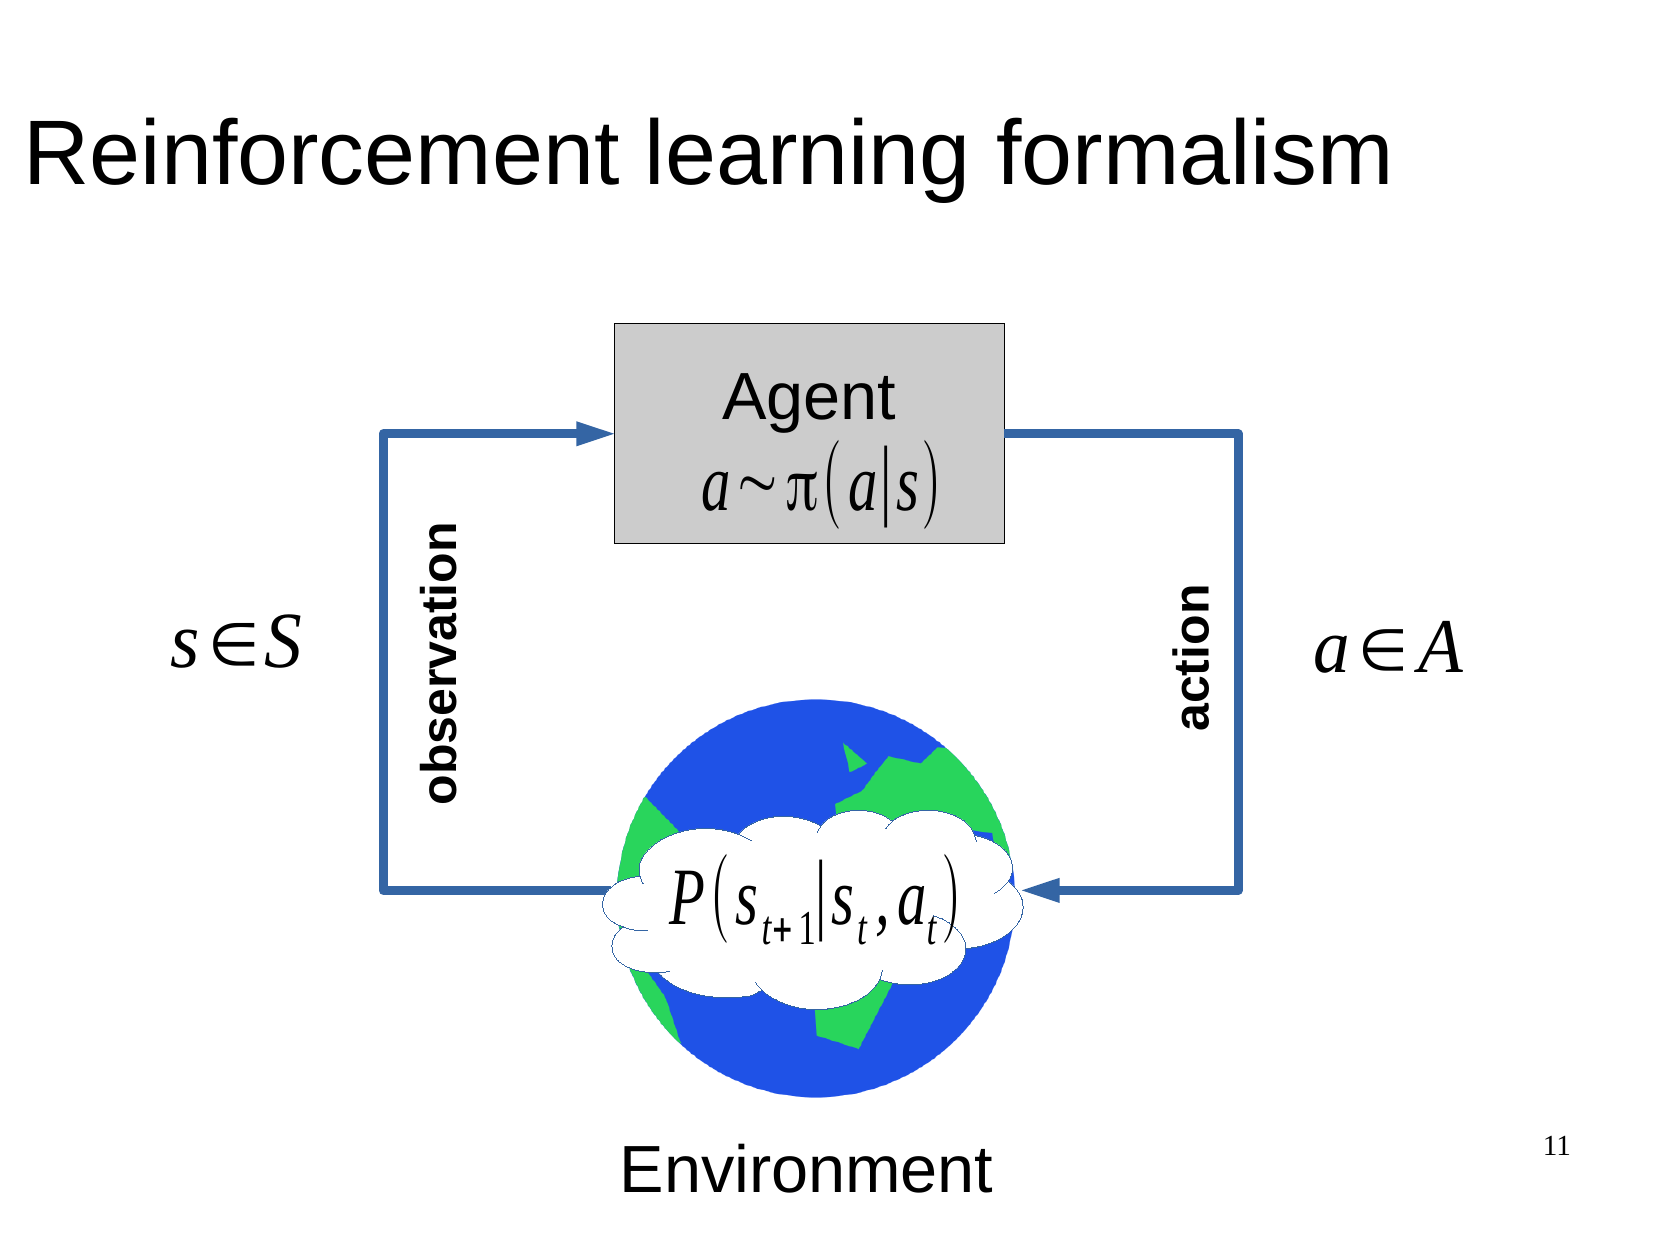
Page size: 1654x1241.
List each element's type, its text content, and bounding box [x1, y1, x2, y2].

chart [1294, 604, 1487, 692]
text_box [602, 810, 1024, 1010]
text_box Agent [614, 323, 1005, 544]
picture [490, 654, 1141, 1142]
text_box action [1156, 569, 1228, 747]
chart [686, 434, 956, 533]
text_box Environment [535, 1124, 1078, 1214]
title Reinforcement learning formalism [23, 49, 1512, 257]
chart [651, 847, 977, 954]
chart [151, 597, 326, 688]
text_box observation [403, 507, 475, 821]
